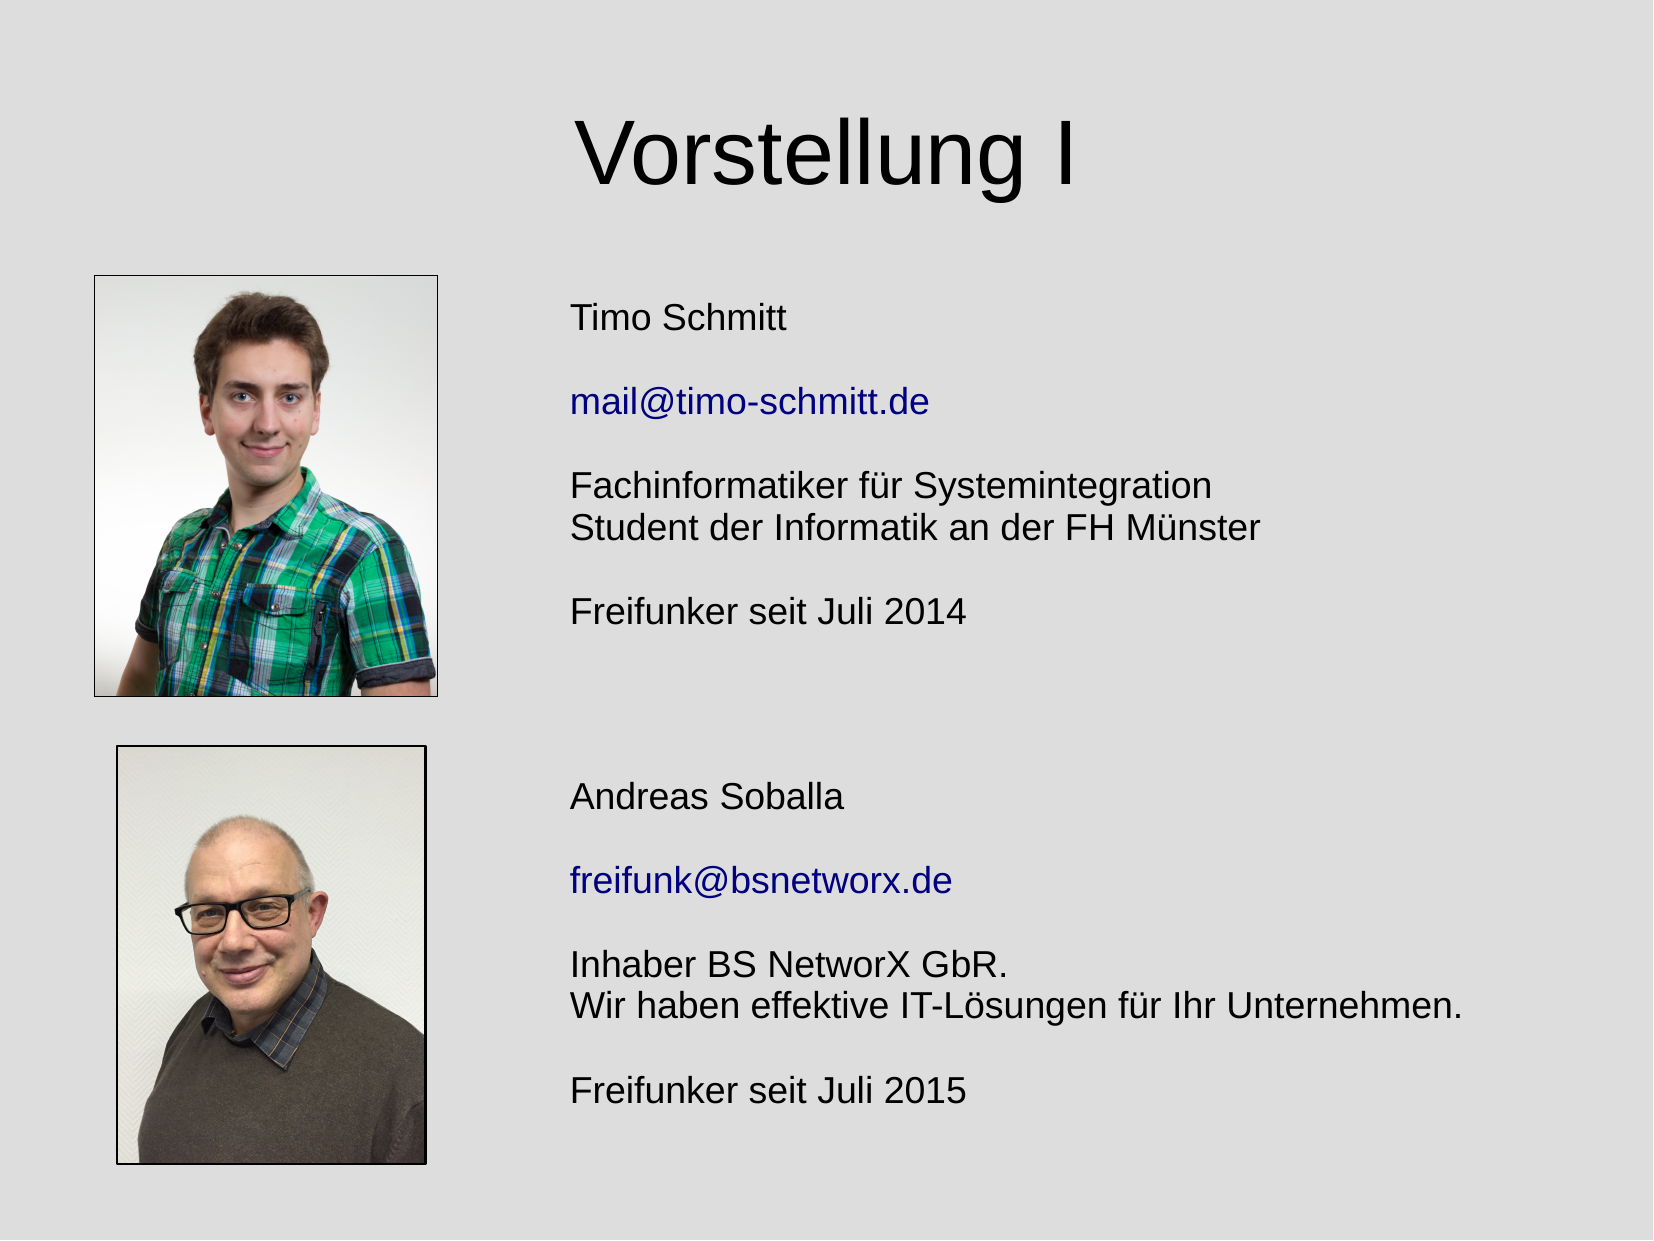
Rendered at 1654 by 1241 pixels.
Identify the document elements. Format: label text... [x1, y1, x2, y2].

text_box Timo Schmitt mail@timo-schmitt.de Fachinformatiker für Systemintegration Student der Informatik an der FH Münster Freifunker seit Juli 2014 [555, 289, 1359, 641]
title Vorstellung I [82, 49, 1571, 257]
text_box Andreas Soballa freifunk@bsnetworx.de Inhaber BS NetworX GbR. Wir haben effektive IT-Lösungen für Ihr Unternehmen. Freifunker seit Juli 2015 [555, 767, 1607, 1203]
picture [94, 275, 438, 697]
picture [118, 747, 425, 1164]
